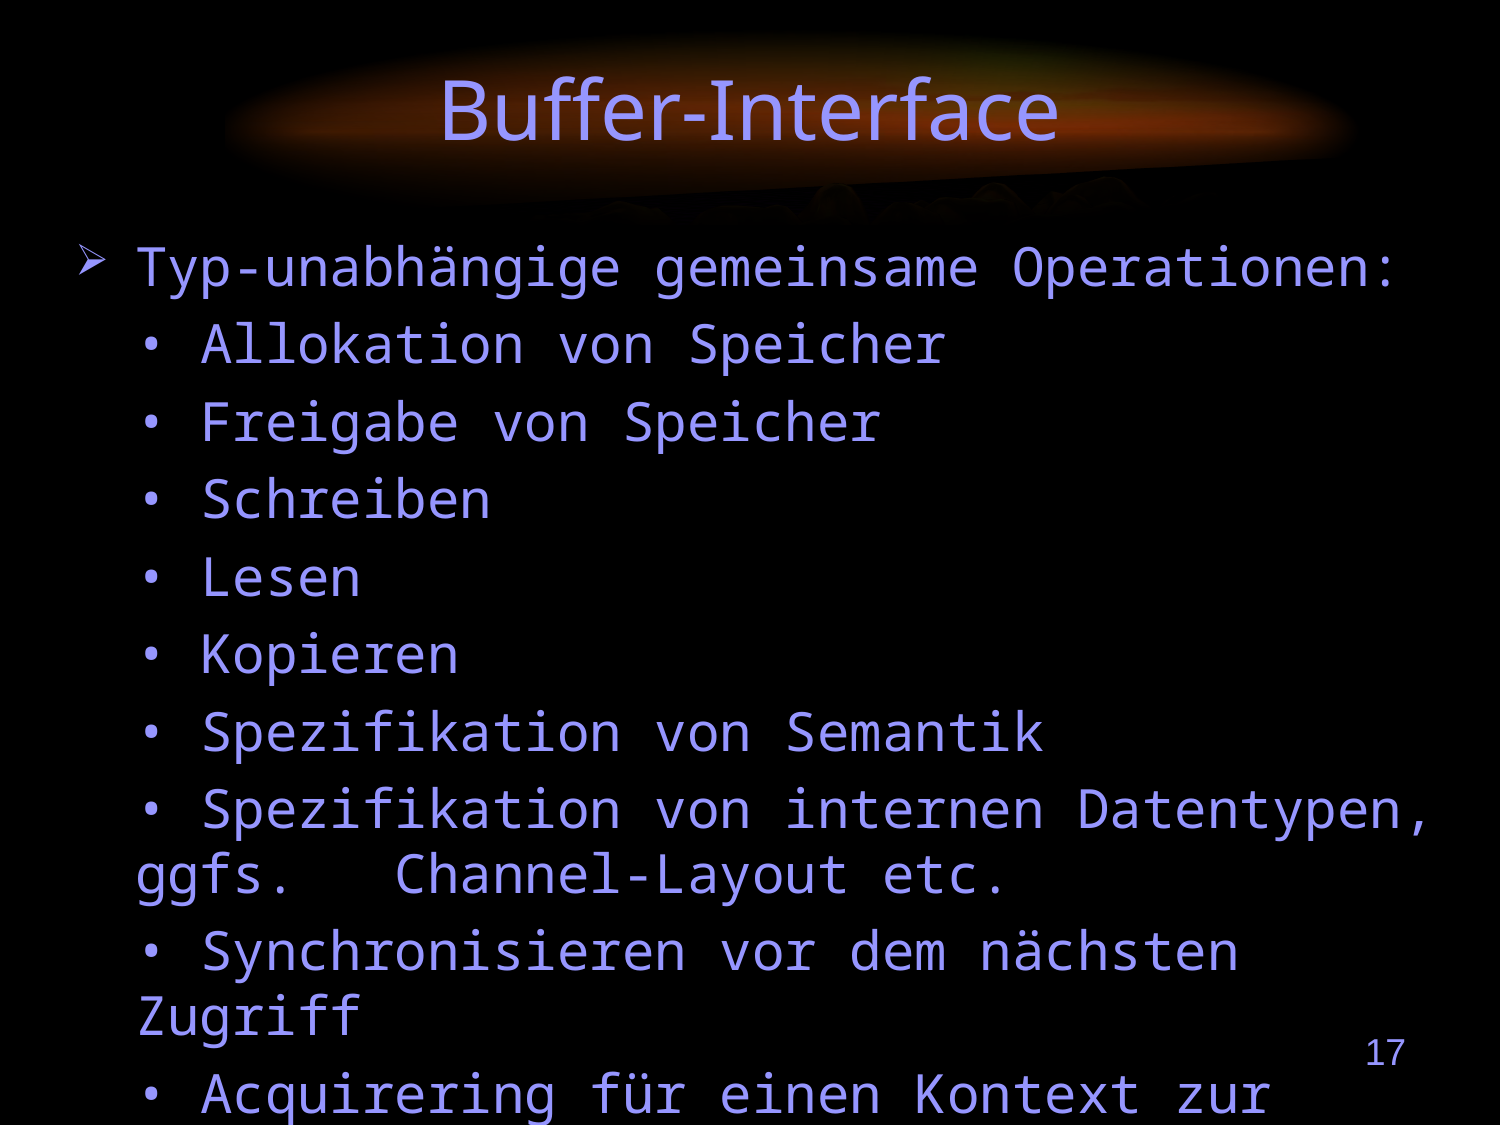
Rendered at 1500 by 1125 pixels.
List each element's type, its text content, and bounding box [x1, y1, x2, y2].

text_box [112, 0, 1463, 224]
text_box Buffer-Interface [75, 0, 1426, 216]
text_box Typ-unabhängige gemeinsame Operationen: • Allokation von Speicher • Freigabe von Speicher • Schreiben • Lesen • Kopieren • Spezifikation von Semantik • Spezifikation von internen Datentypen, ggfs. Channel-Layout etc. • Synchronisieren vor dem nächsten Zugriff • Acquirering für einen Kontext zur Nutzung von API- Interoperabilität [0, 224, 1471, 1088]
